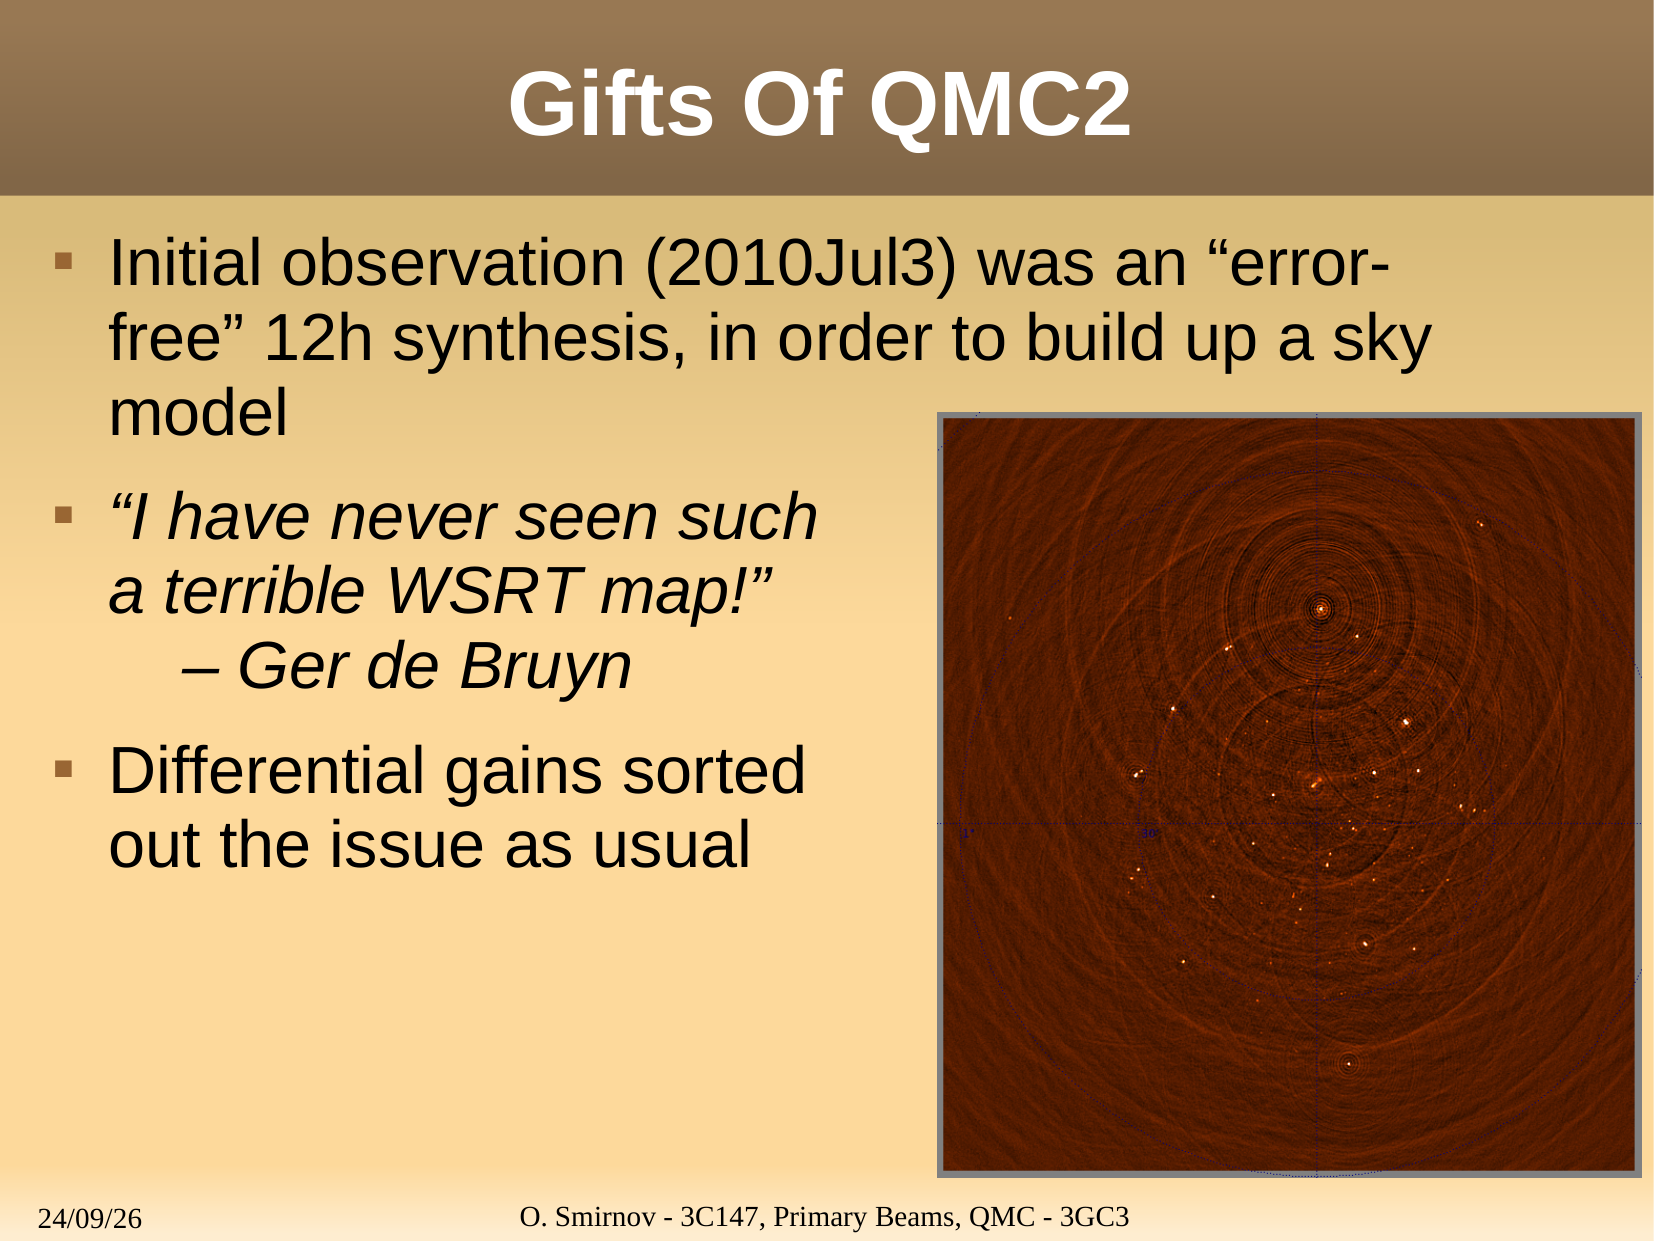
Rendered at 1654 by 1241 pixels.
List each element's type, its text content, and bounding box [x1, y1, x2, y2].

title Gifts Of QMC2 [76, 7, 1565, 200]
picture [0, 0, 1654, 1241]
list Initial observation (2010Jul3) was an “error-free” 12h synthesis, in order to build up a sky model “I have never seen such a terrible WSRT map!” – Ger de Bruyn Differential gains sorted out the issue as usual [37, 225, 1526, 1029]
